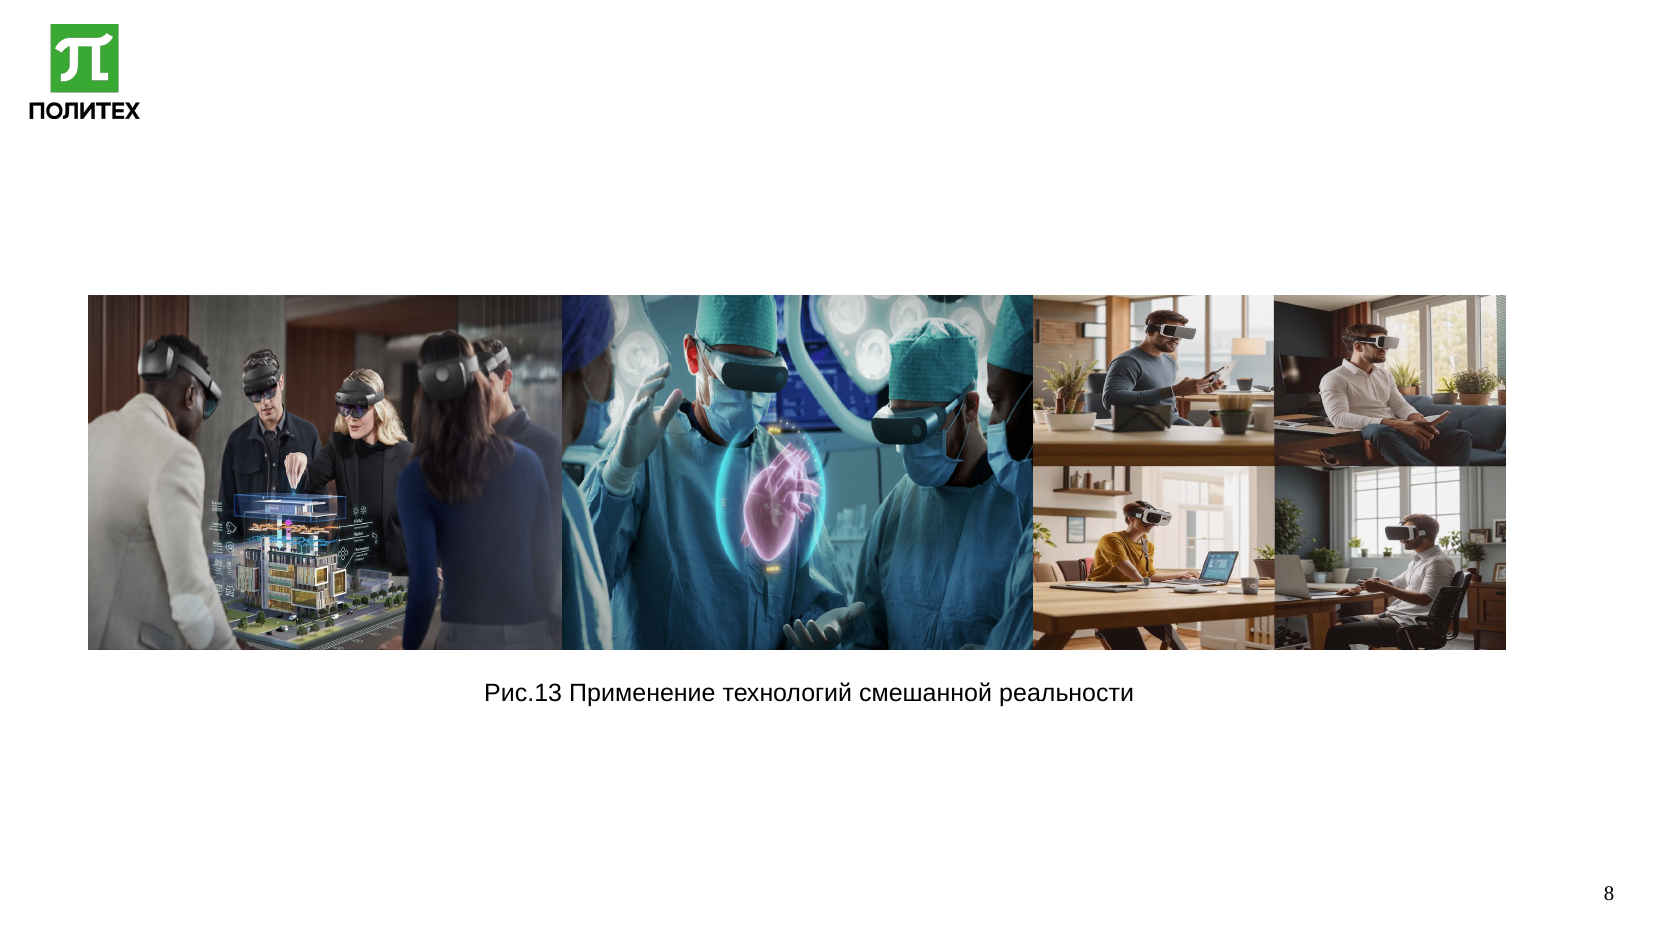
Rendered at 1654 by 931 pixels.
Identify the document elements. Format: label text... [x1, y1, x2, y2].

title 8 [1564, 856, 1654, 931]
picture [88, 295, 1506, 650]
picture [29, 24, 140, 119]
list Рис.13 Применение технологий смешанной реальности [413, 679, 1211, 739]
